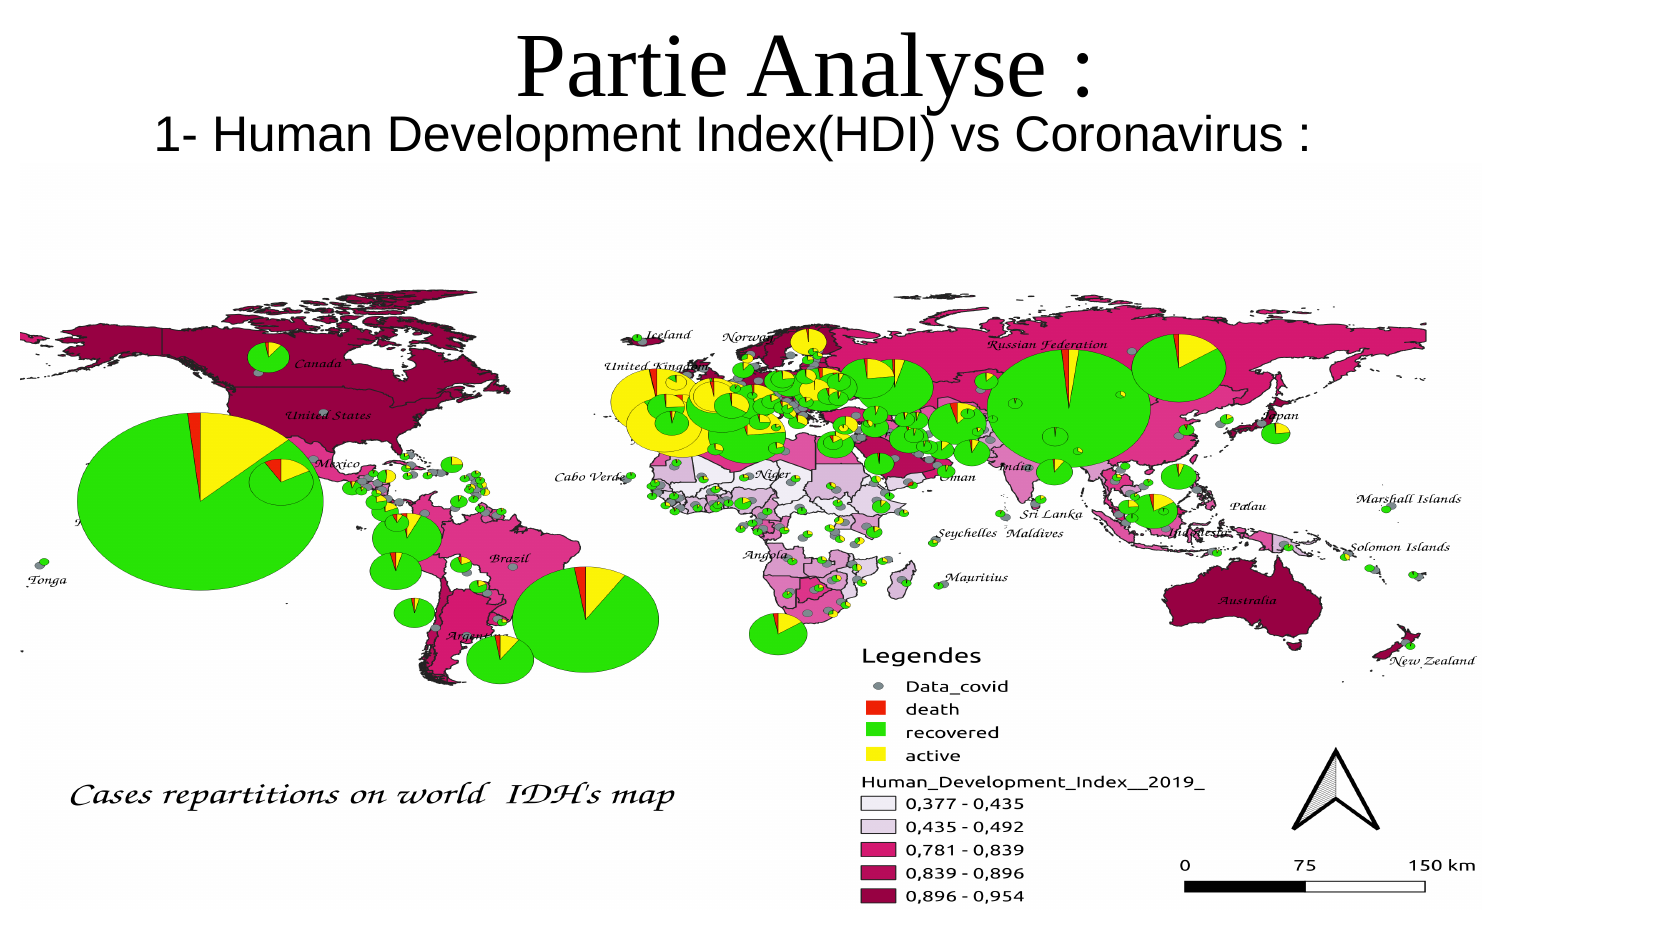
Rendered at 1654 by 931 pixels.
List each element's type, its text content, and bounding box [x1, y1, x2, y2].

list 1- Human Development Index(HDI) vs Coronavirus : [82, 106, 1571, 758]
title Partie Analyse : [23, 11, 1589, 119]
picture [20, 163, 1482, 910]
